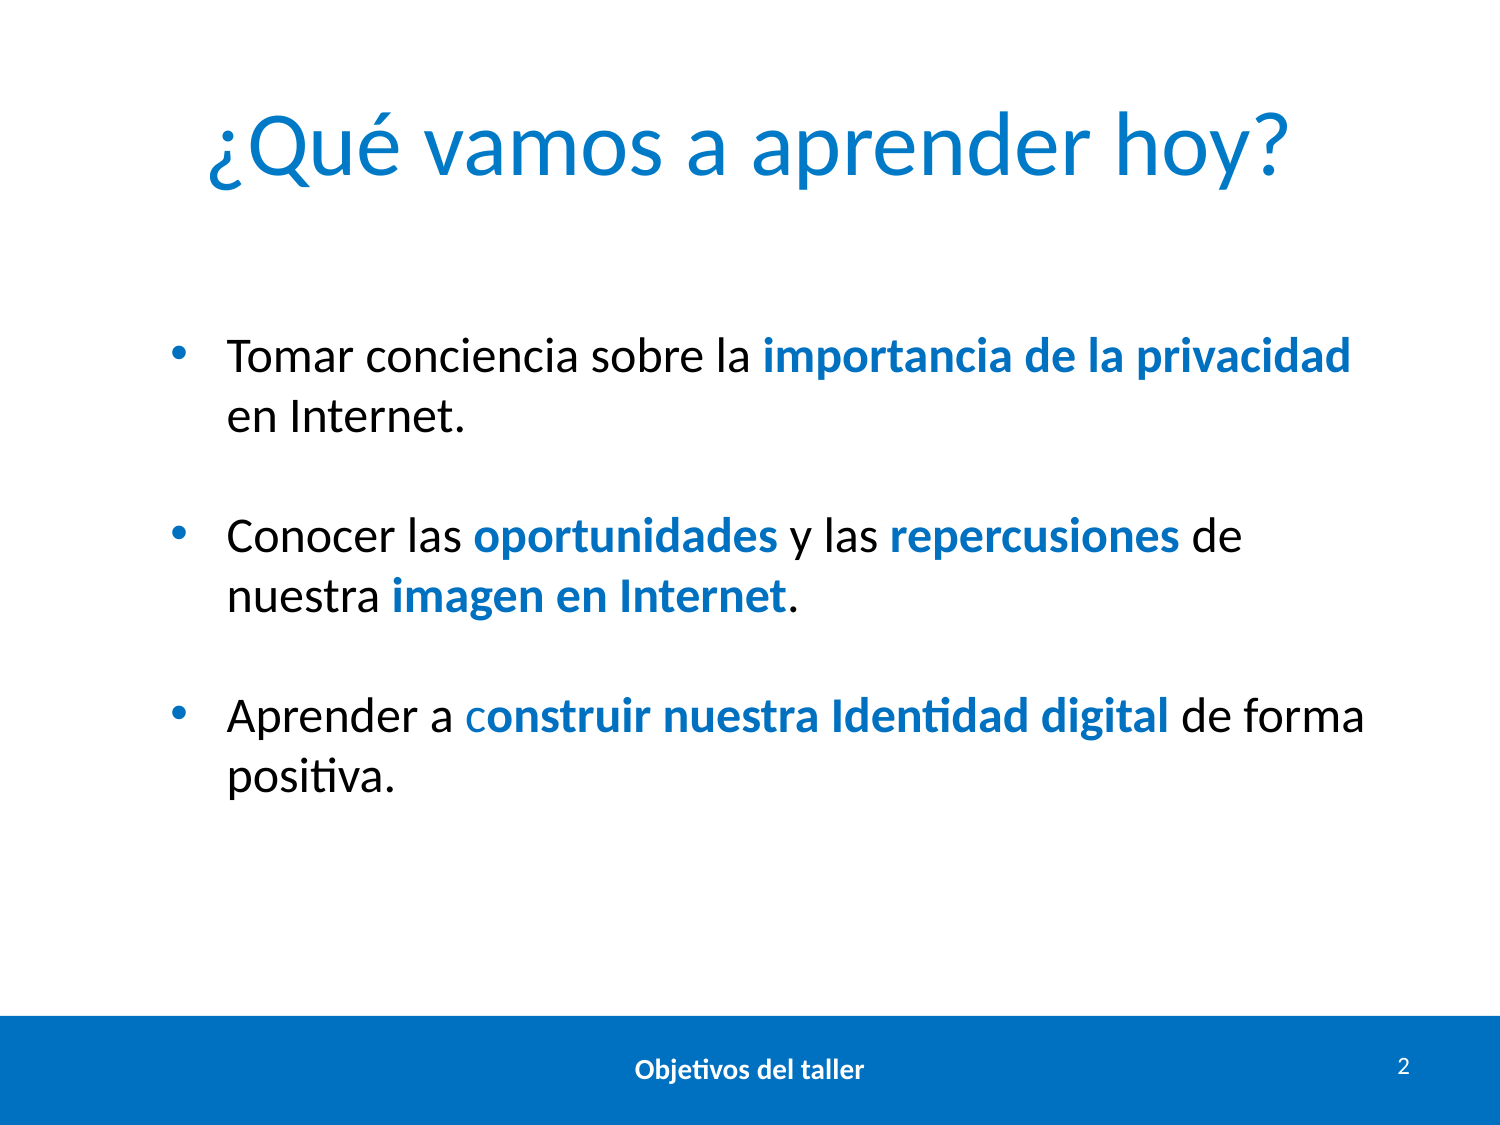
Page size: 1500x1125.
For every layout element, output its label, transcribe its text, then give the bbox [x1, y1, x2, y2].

title ¿Qué vamos a aprender hoy? [75, 45, 1425, 233]
slide_number 14 [1074, 1042, 1425, 1103]
text_box Tomar conciencia sobre la importancia de la privacidad en Internet. Conocer las oportunidades y las repercusiones de nuestra imagen en Internet. Aprender a construir nuestra Identidad digital de forma positiva. [80, 255, 1397, 856]
footer Objetivos del taller [478, 1042, 1022, 1103]
